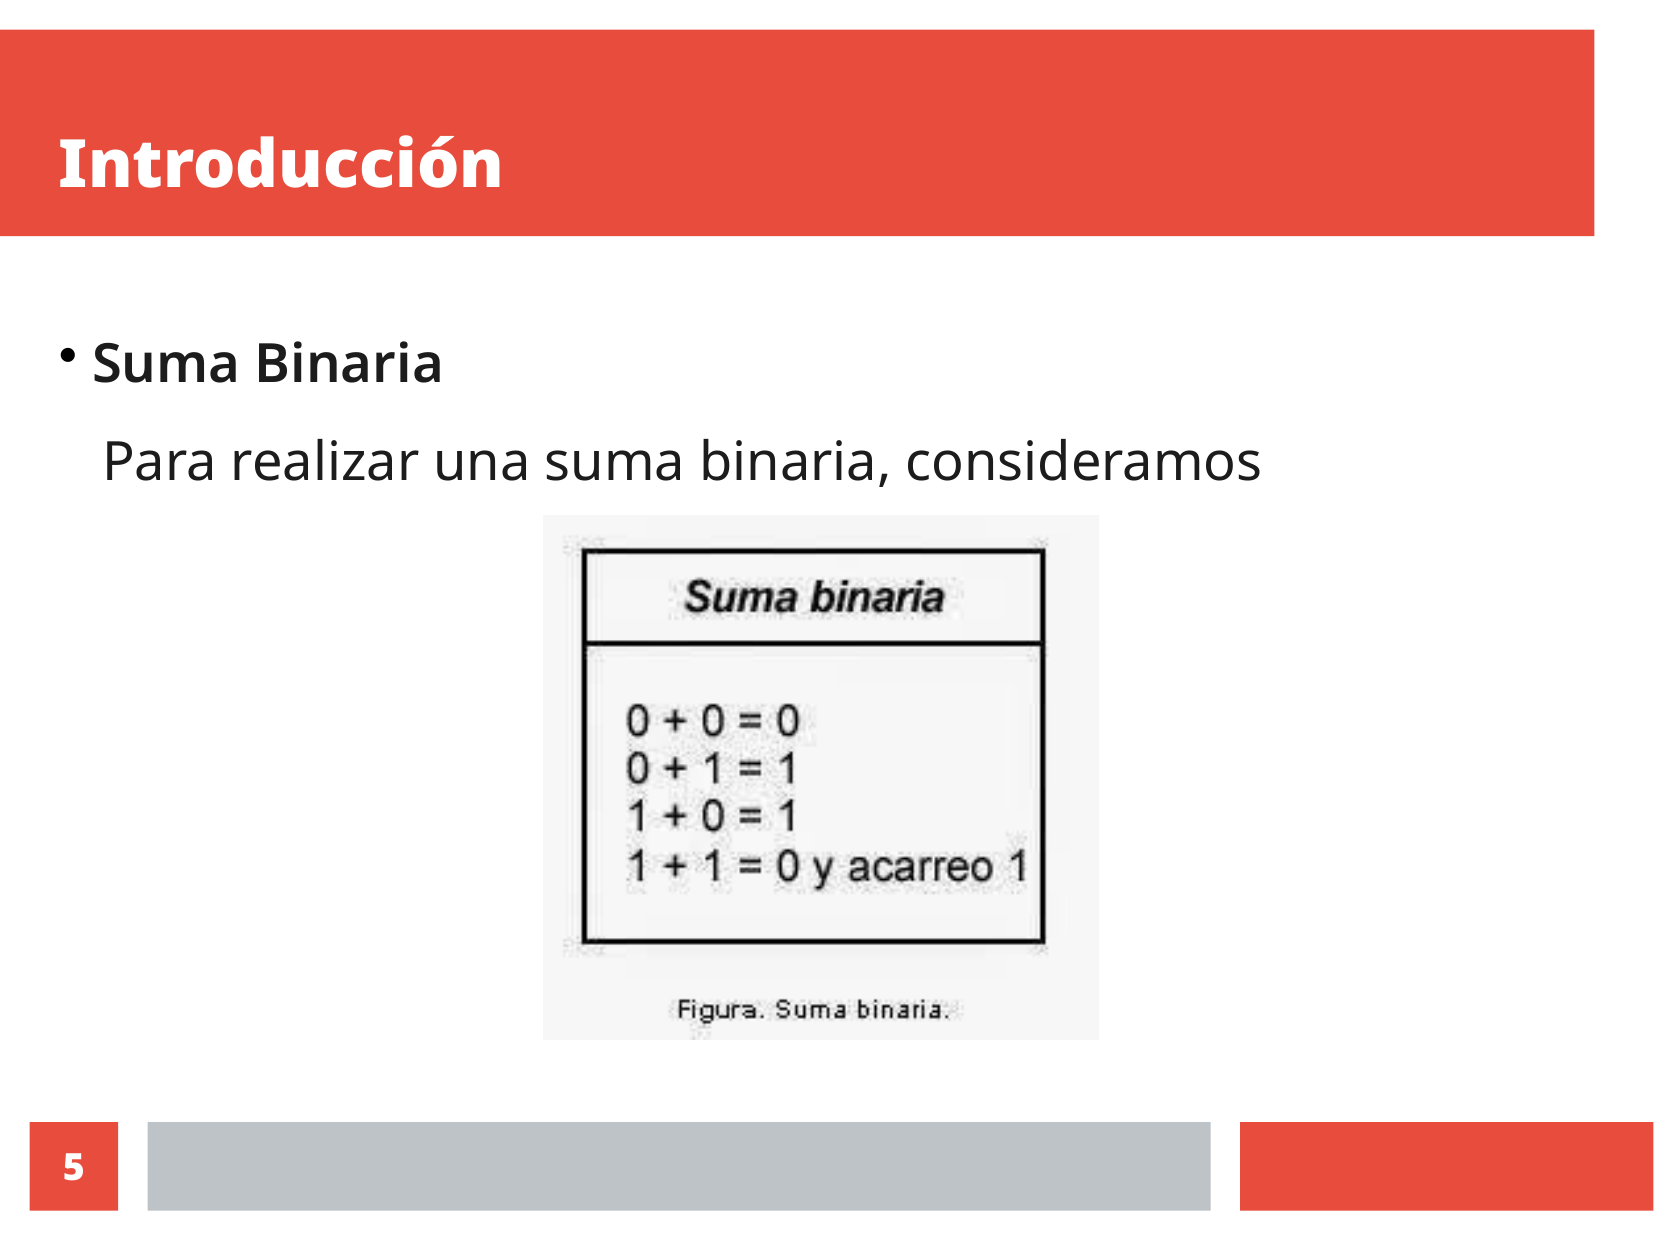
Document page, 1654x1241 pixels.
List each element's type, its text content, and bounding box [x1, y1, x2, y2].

list Suma Binaria Para realizar una suma binaria, consideramos [59, 324, 1565, 1093]
title Introducción [59, 59, 1595, 207]
picture [543, 515, 1099, 1040]
